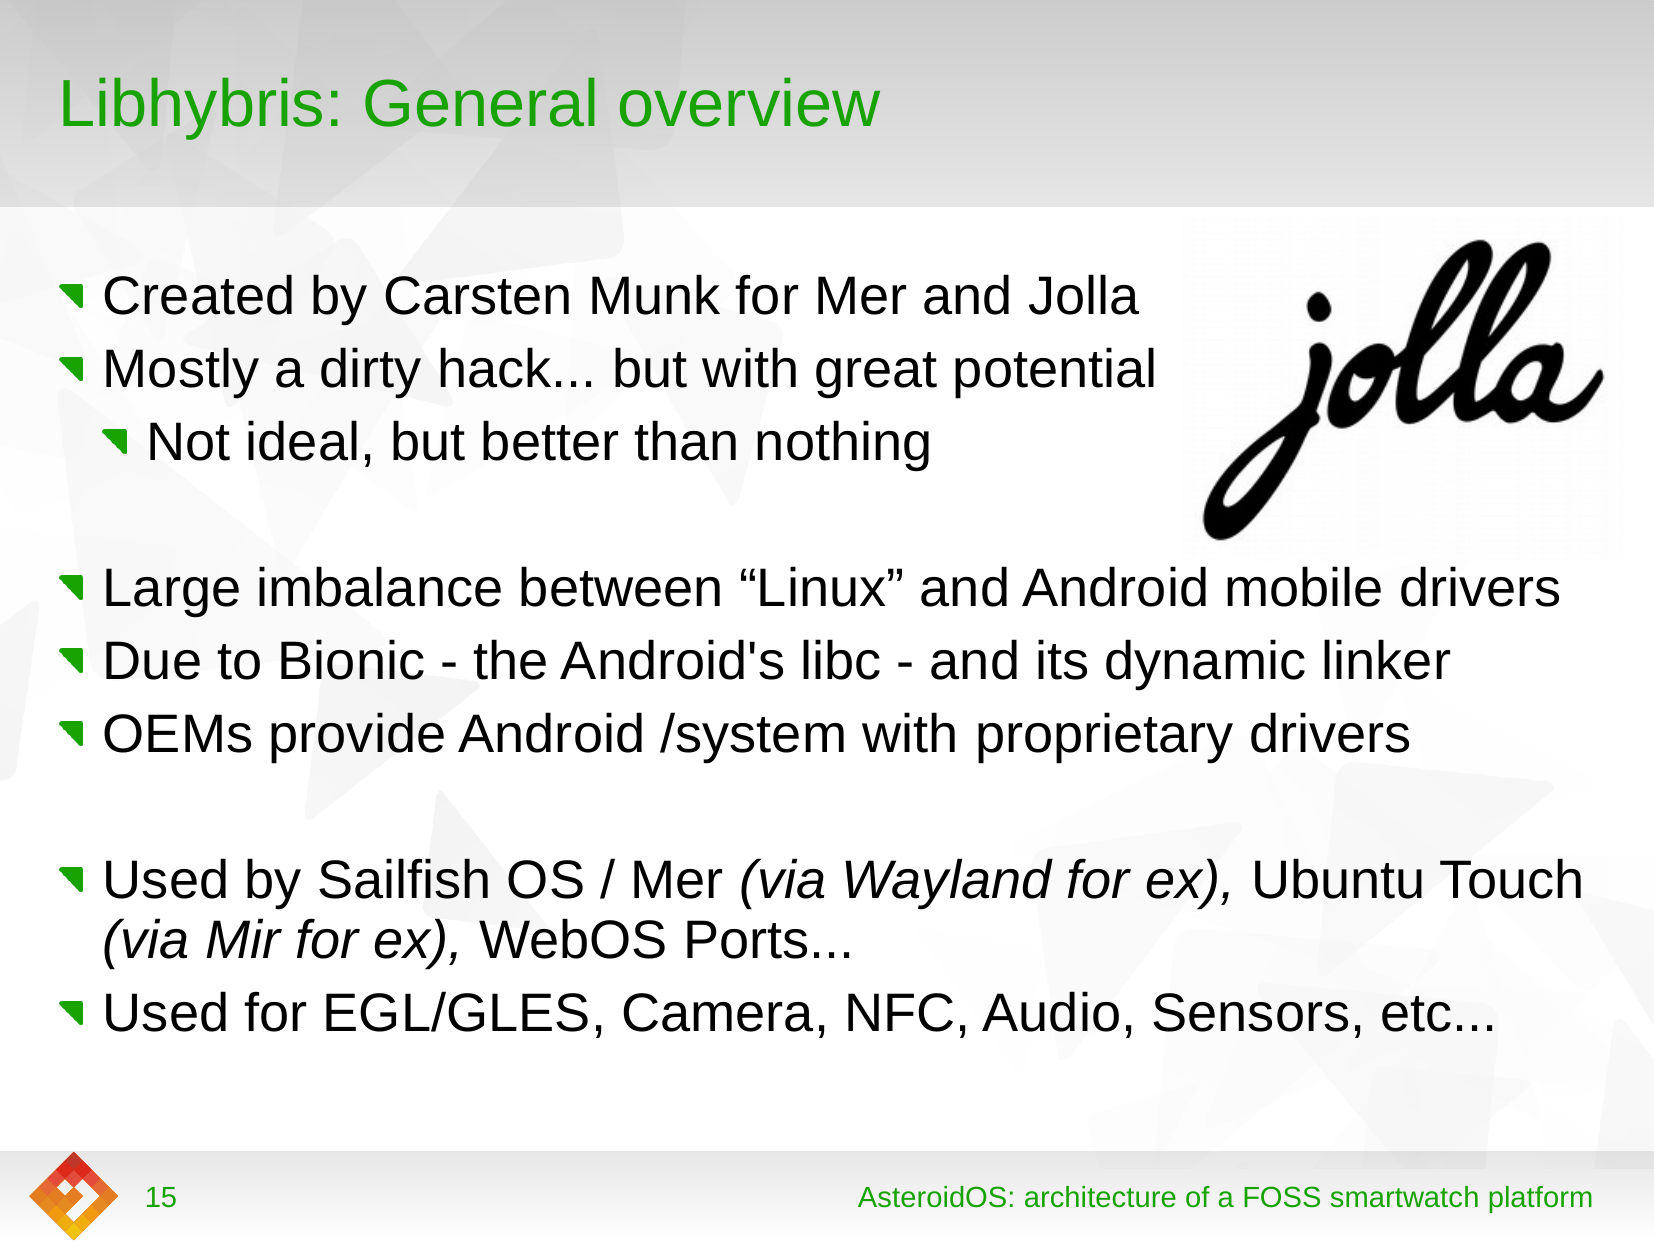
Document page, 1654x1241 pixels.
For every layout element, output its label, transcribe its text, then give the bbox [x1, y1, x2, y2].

picture [915, 215, 1654, 1169]
list Created by Carsten Munk for Mer and Jolla Mostly a dirty hack... but with great potential Not ideal, but better than nothing Large imbalance between “Linux” and Android mobile drivers Due to Bionic - the Android's libc - and its dynamic linker OEMs provide Android /system with proprietary drivers Used by Sailfish OS / Mer (via Wayland for ex), Ubuntu Touch (via Mir for ex), WebOS Ports... Used for EGL/GLES, Camera, NFC, Audio, Sensors, etc... [59, 265, 1595, 1117]
picture [0, 0, 783, 931]
title Libhybris: General overview [59, 29, 1595, 178]
